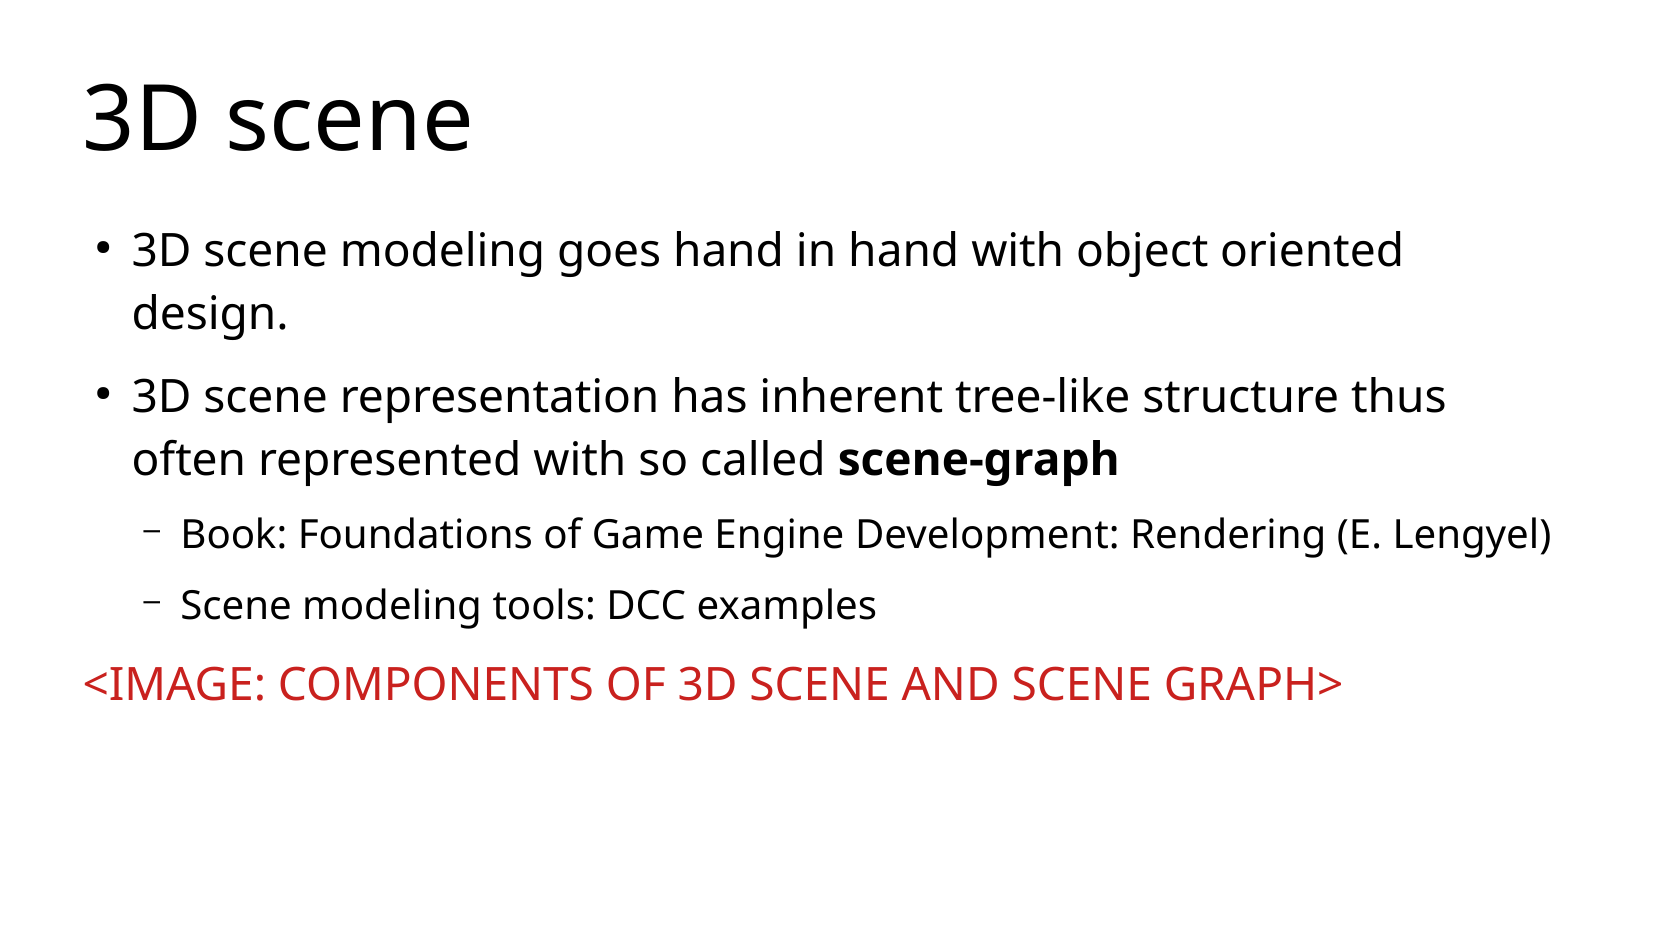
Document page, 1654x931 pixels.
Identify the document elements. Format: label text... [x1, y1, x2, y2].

list 3D scene modeling goes hand in hand with object oriented design. 3D scene representation has inherent tree-like structure thus often represented with so called scene-graph Book: Foundations of Game Engine Development: Rendering (E. Lengyel) Scene modeling tools: DCC examples <IMAGE: COMPONENTS OF 3D SCENE AND SCENE GRAPH> [82, 217, 1571, 758]
title 3D scene [82, 37, 1571, 193]
